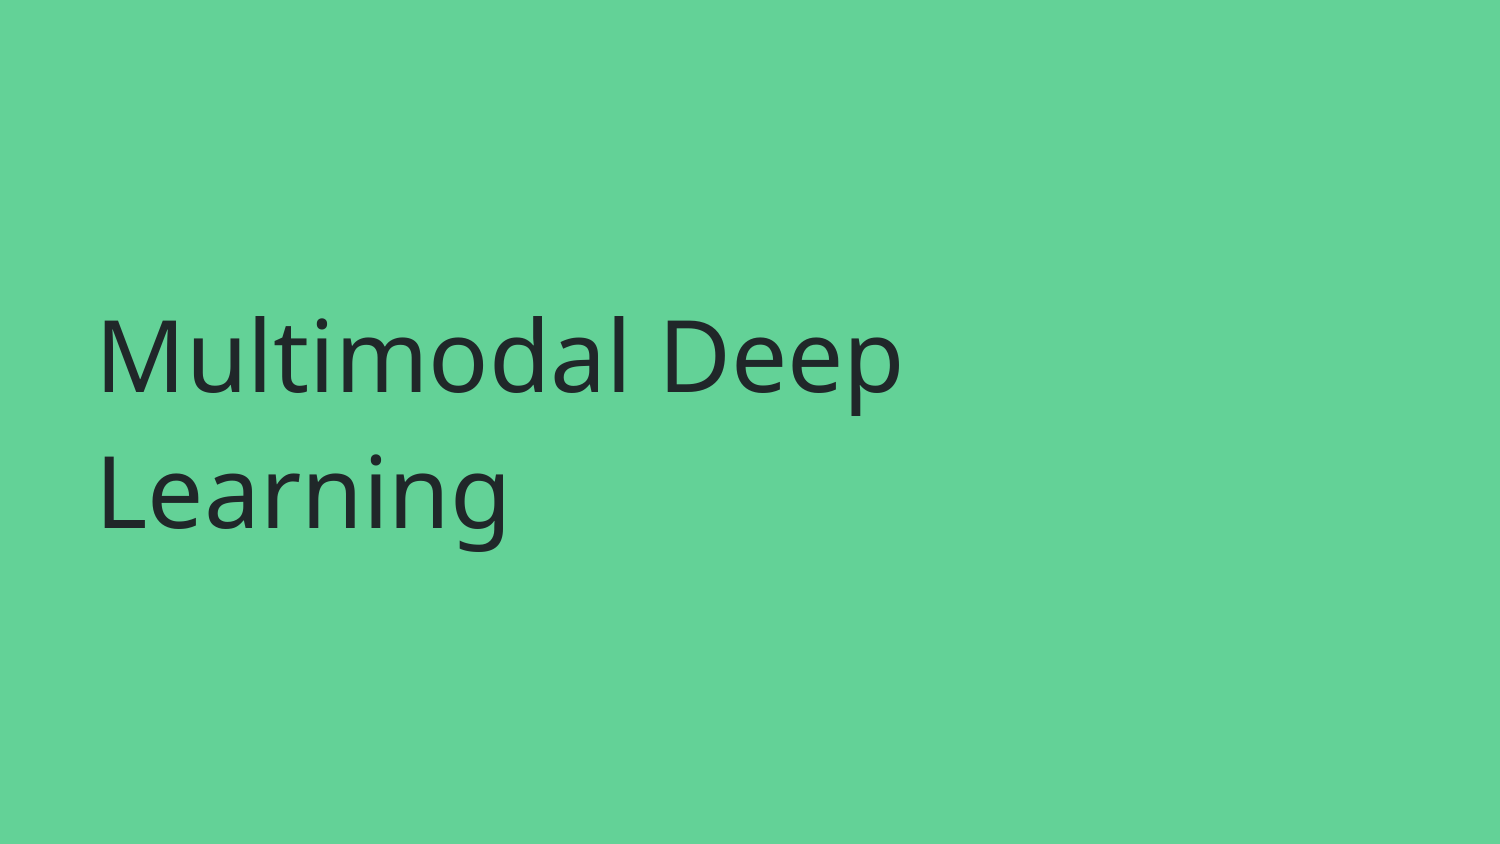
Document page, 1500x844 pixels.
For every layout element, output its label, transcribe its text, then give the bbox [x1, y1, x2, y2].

title Multimodal Deep Learning [80, 86, 1158, 758]
